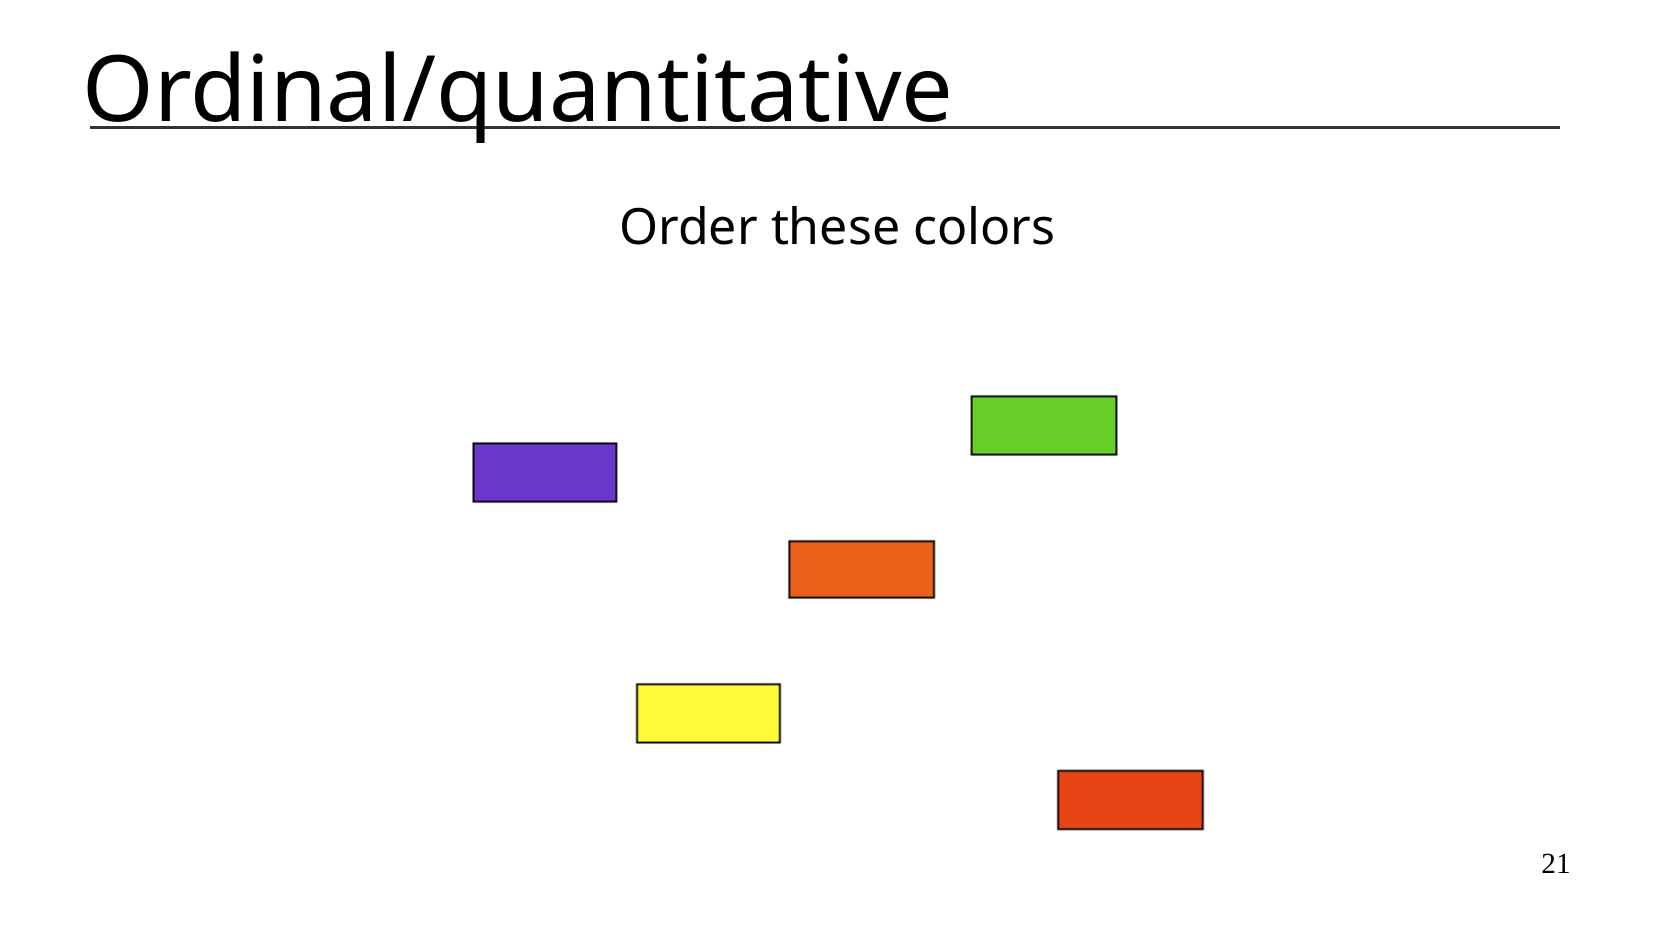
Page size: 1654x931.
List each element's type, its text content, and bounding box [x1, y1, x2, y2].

text_box Order these colors [604, 183, 1082, 259]
title Ordinal/quantitative [82, 32, 1571, 140]
picture [426, 377, 1255, 855]
